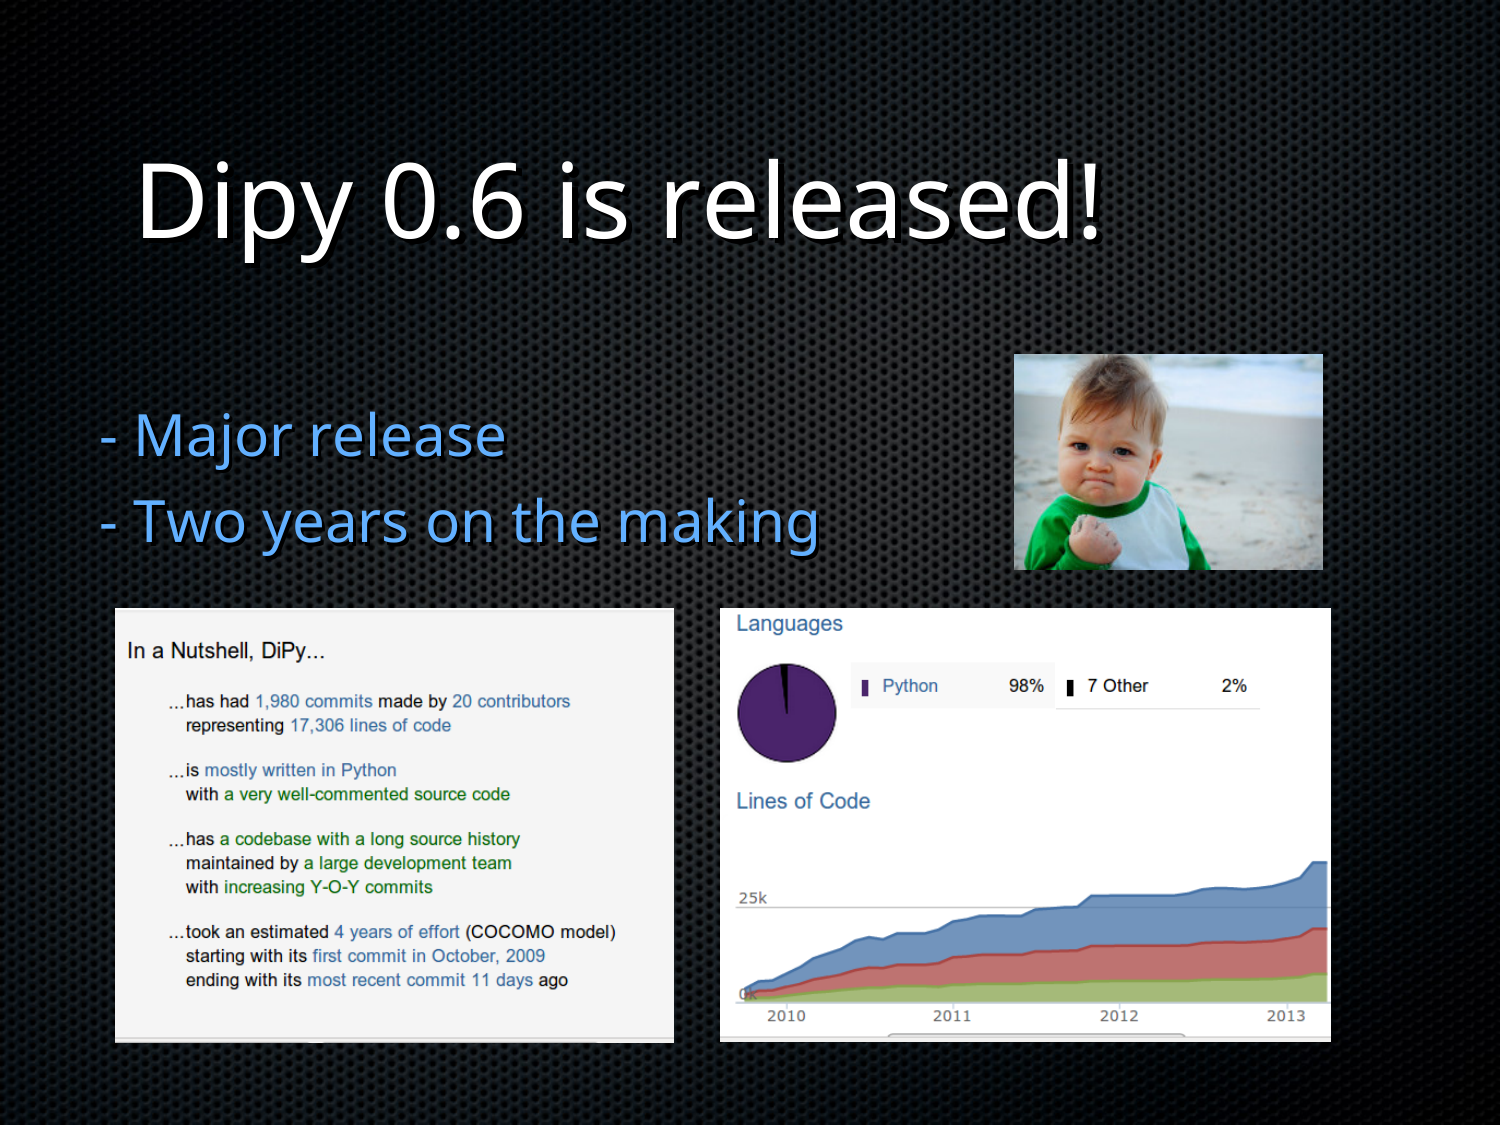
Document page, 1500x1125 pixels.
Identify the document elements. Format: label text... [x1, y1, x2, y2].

picture [0, 0, 1500, 1125]
list - Major release - Two years on the making [91, 389, 1396, 1043]
title Dipy 0.6 is released! [124, 94, 1430, 268]
